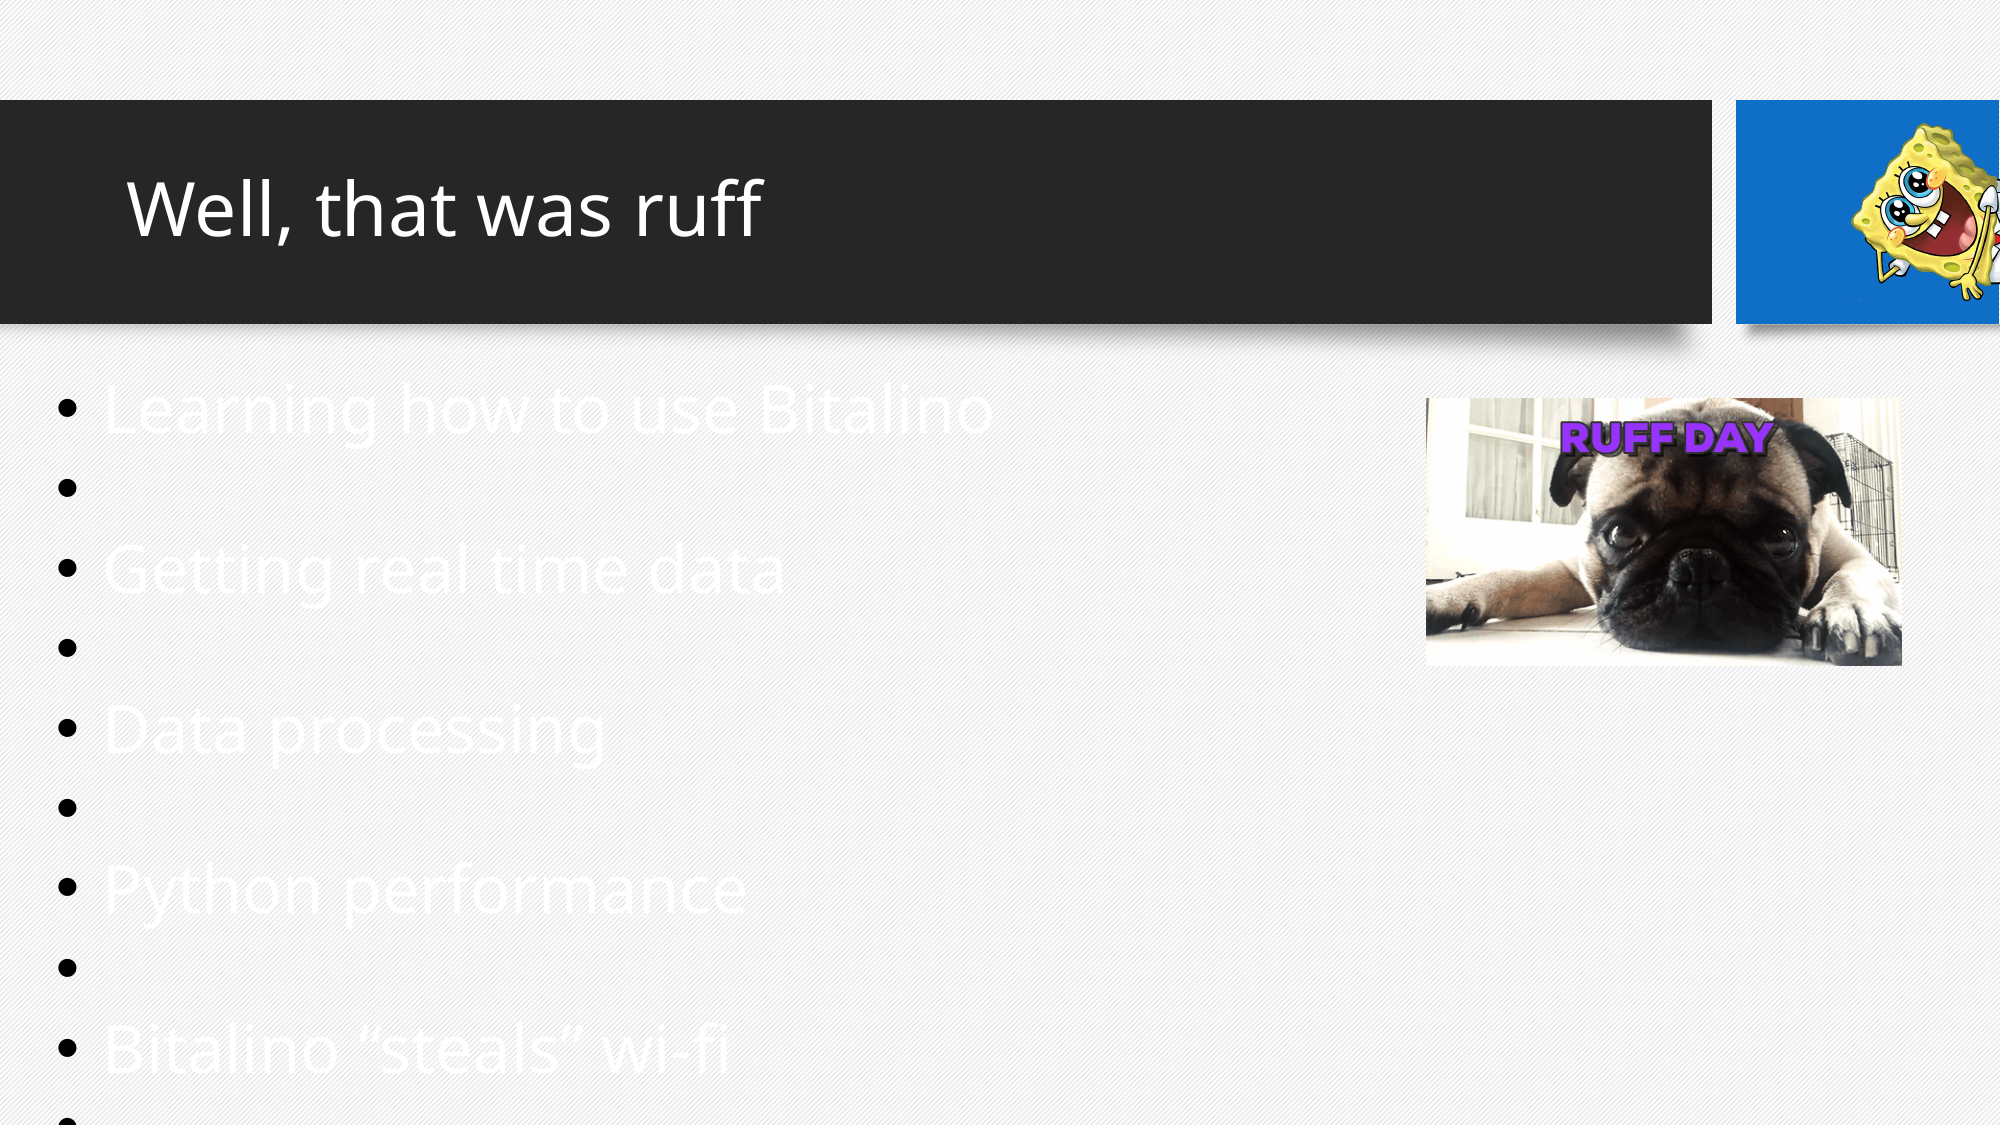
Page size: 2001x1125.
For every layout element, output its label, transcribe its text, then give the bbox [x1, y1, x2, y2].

title Well, that was ruff [111, 123, 1689, 301]
picture [1426, 398, 1902, 666]
picture [1851, 123, 2000, 301]
text_box Learning how to use Bitalino Getting real time data Data processing Python performance Bitalino “steals” wi-fi [40, 359, 1387, 1125]
